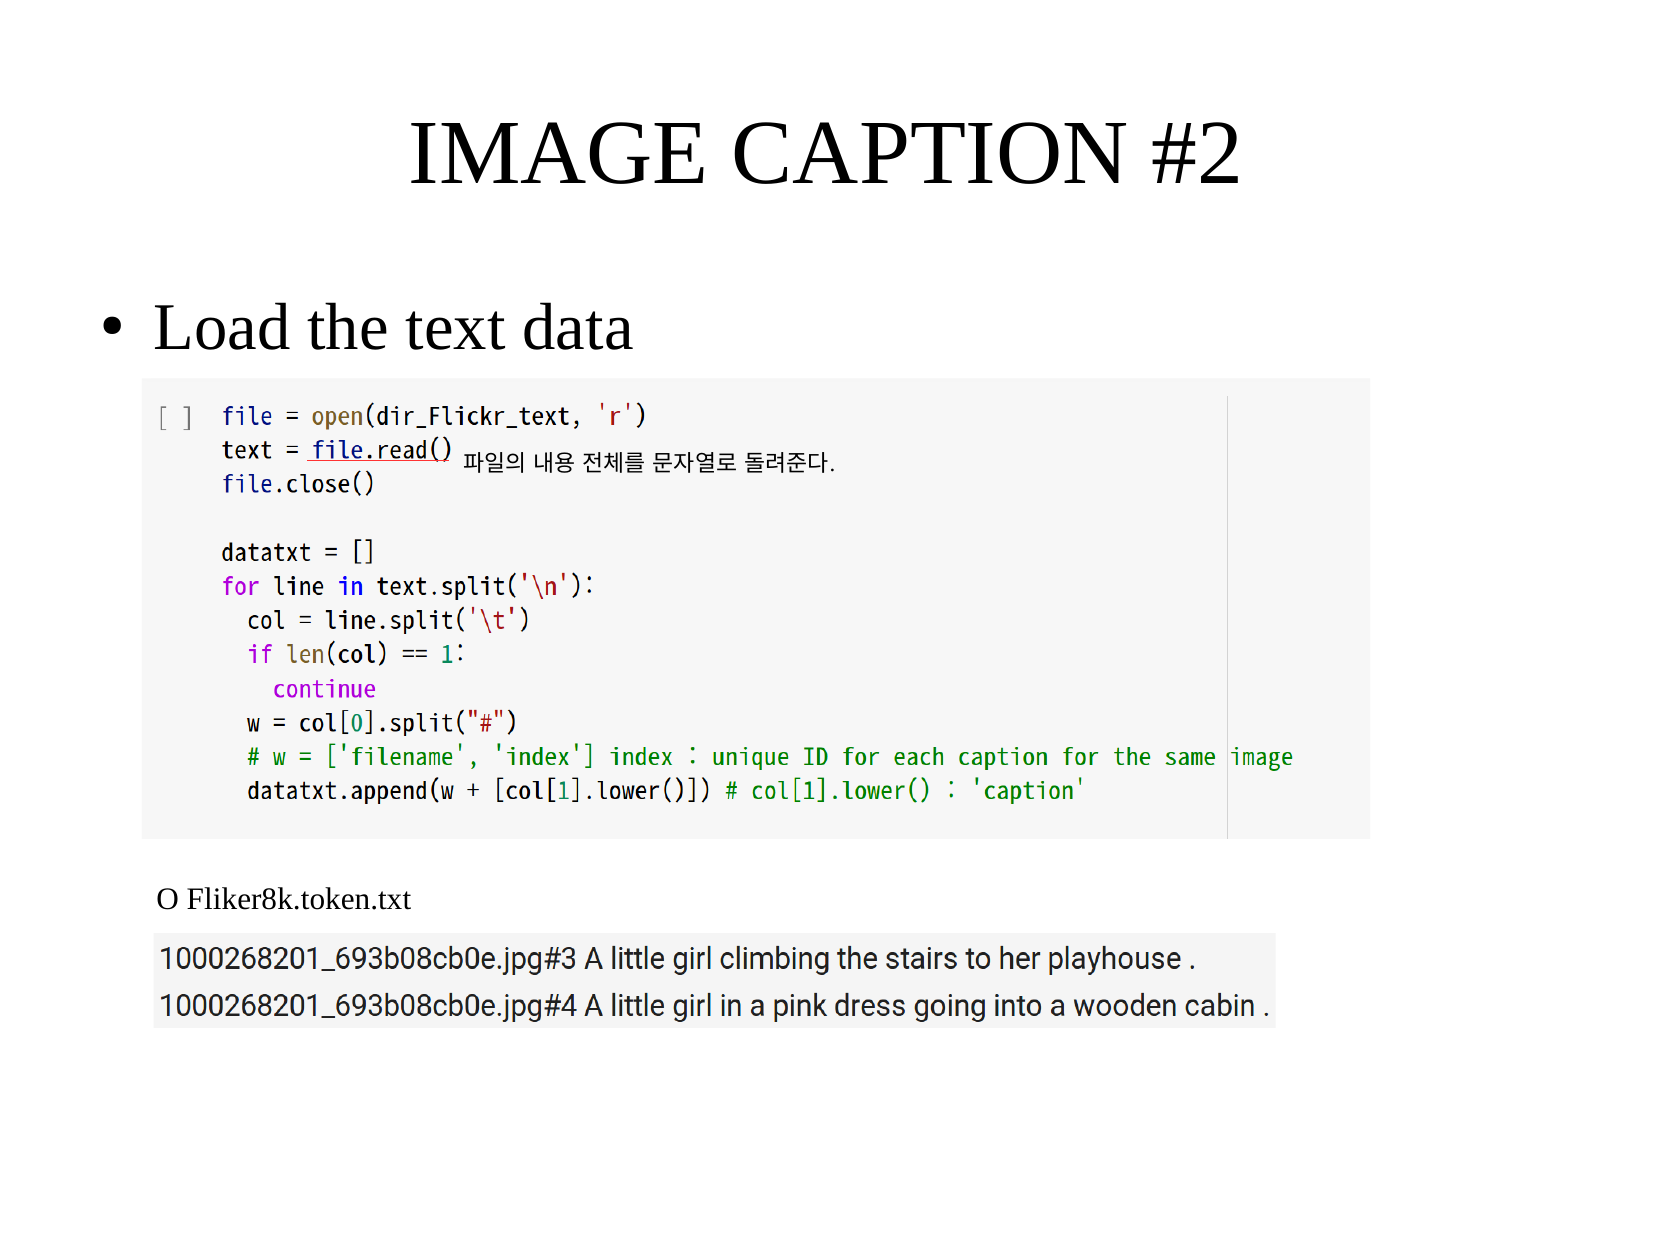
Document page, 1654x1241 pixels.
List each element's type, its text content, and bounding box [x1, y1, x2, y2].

title IMAGE CAPTION #2 [82, 49, 1571, 257]
text_box 파일의 내용 전체를 문자열로 돌려준다. [448, 437, 1158, 511]
picture [141, 378, 1371, 839]
picture [153, 933, 1276, 1028]
text_box O Fliker8k.token.txt [141, 874, 851, 948]
list Load the text data [82, 290, 1571, 1010]
